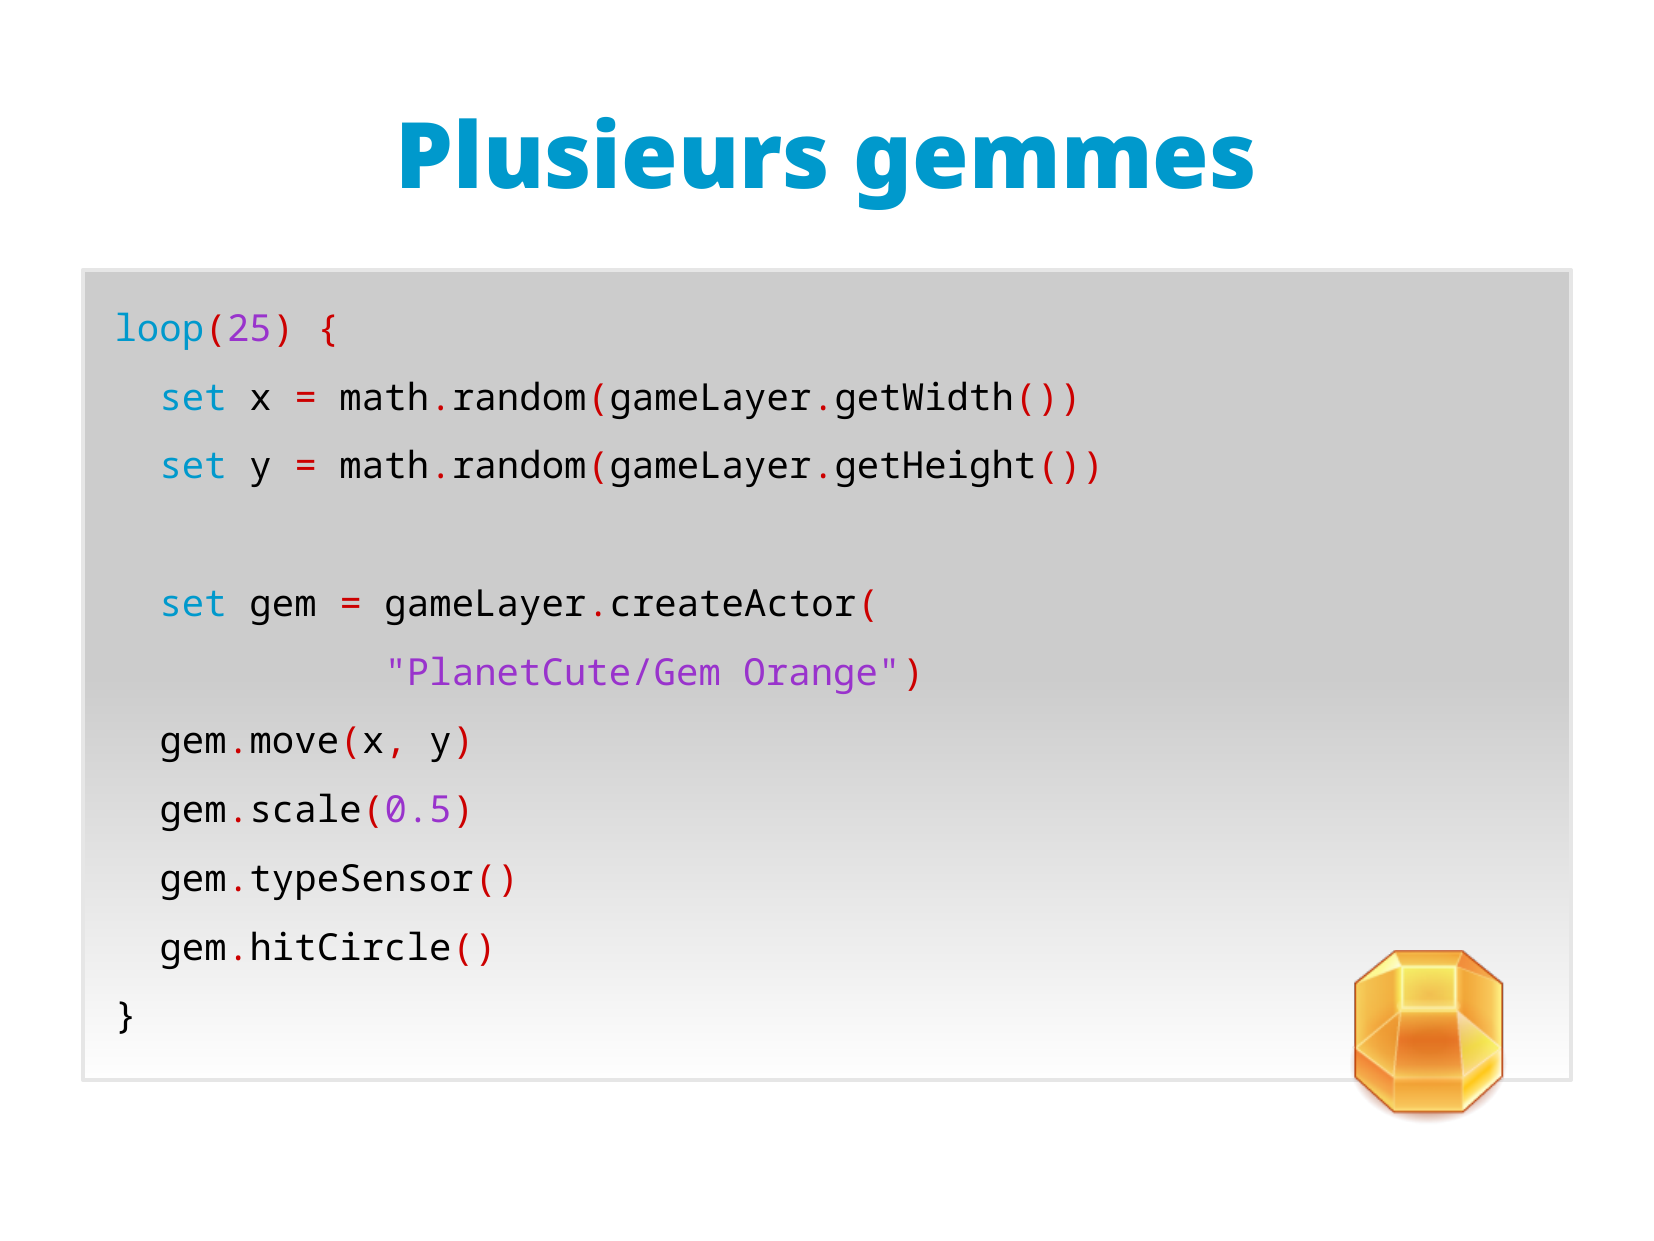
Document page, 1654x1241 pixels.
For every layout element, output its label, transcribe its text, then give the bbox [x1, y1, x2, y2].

list loop(25) { set x = math.random(gameLayer.getWidth()) set y = math.random(gameLayer.getHeight()) set gem = gameLayer.createActor( "PlanetCute/Gem Orange") gem.move(x, y) gem.scale(0.5) gem.typeSensor() gem.hitCircle() } [82, 270, 1571, 1081]
picture [1350, 950, 1508, 1126]
title Plusieurs gemmes [82, 49, 1571, 257]
